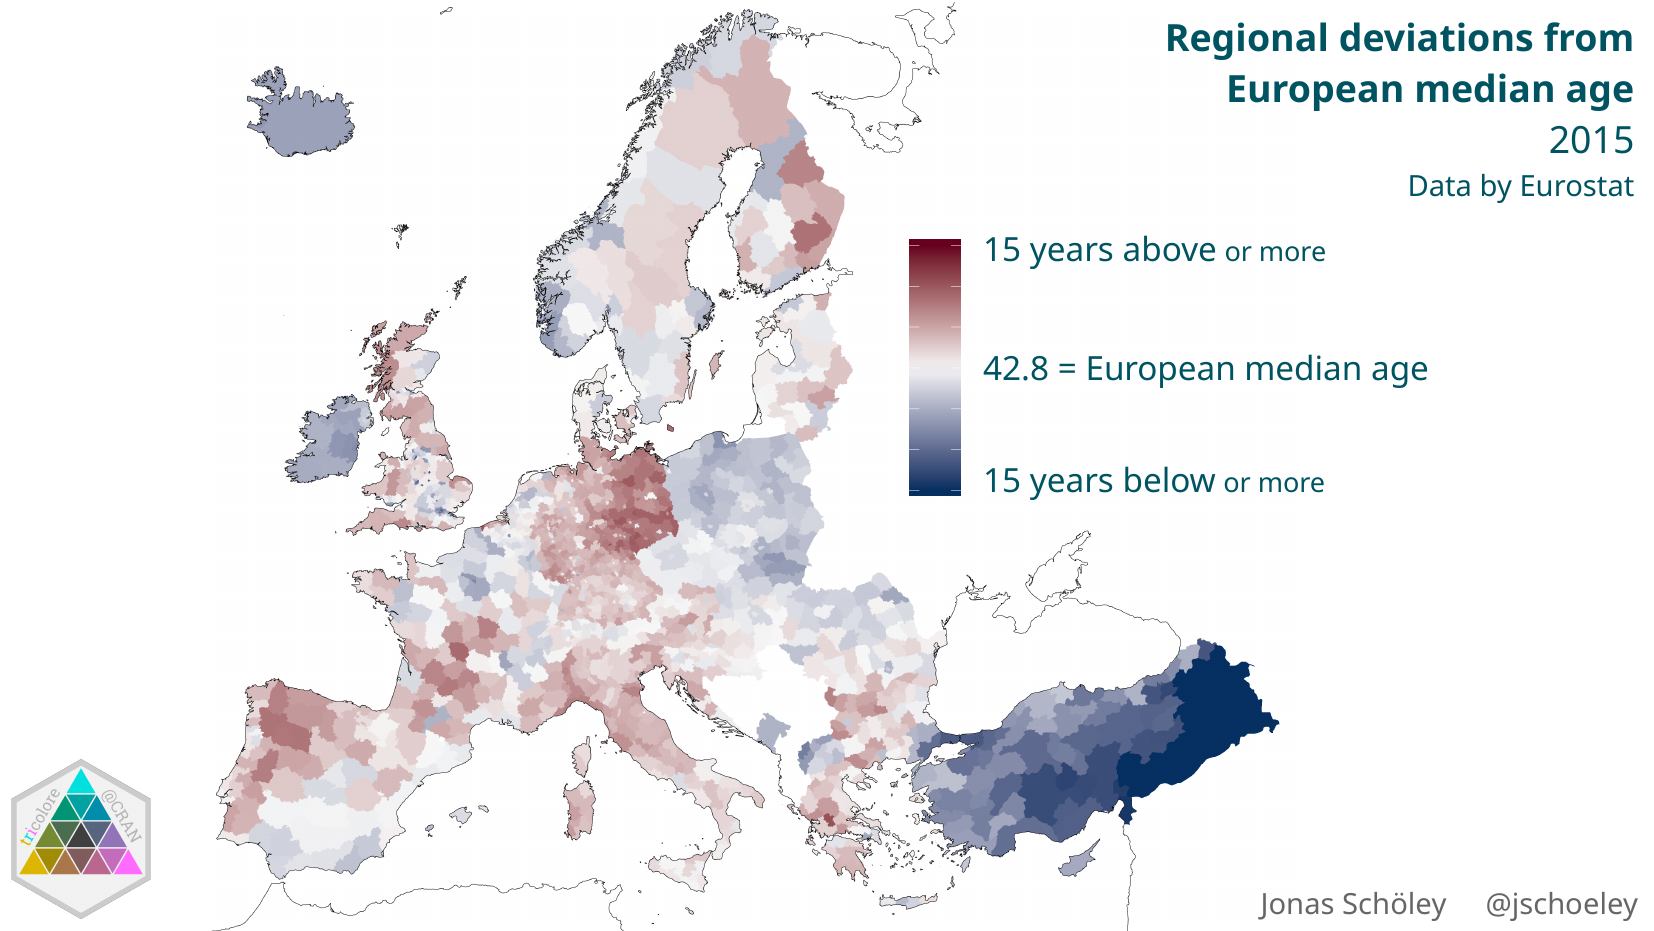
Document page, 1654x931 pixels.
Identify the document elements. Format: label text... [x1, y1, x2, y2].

picture [11, 759, 151, 920]
picture [211, 2, 1305, 931]
text_box 15 years above or more [968, 219, 1331, 278]
text_box Regional deviations from European median age 2015 Data by Eurostat [1140, 4, 1650, 158]
text_box Jonas Schöley @jschoeley [1230, 875, 1653, 930]
text_box 42.8 = European median age [968, 337, 1440, 396]
text_box 15 years below or more [968, 449, 1332, 508]
